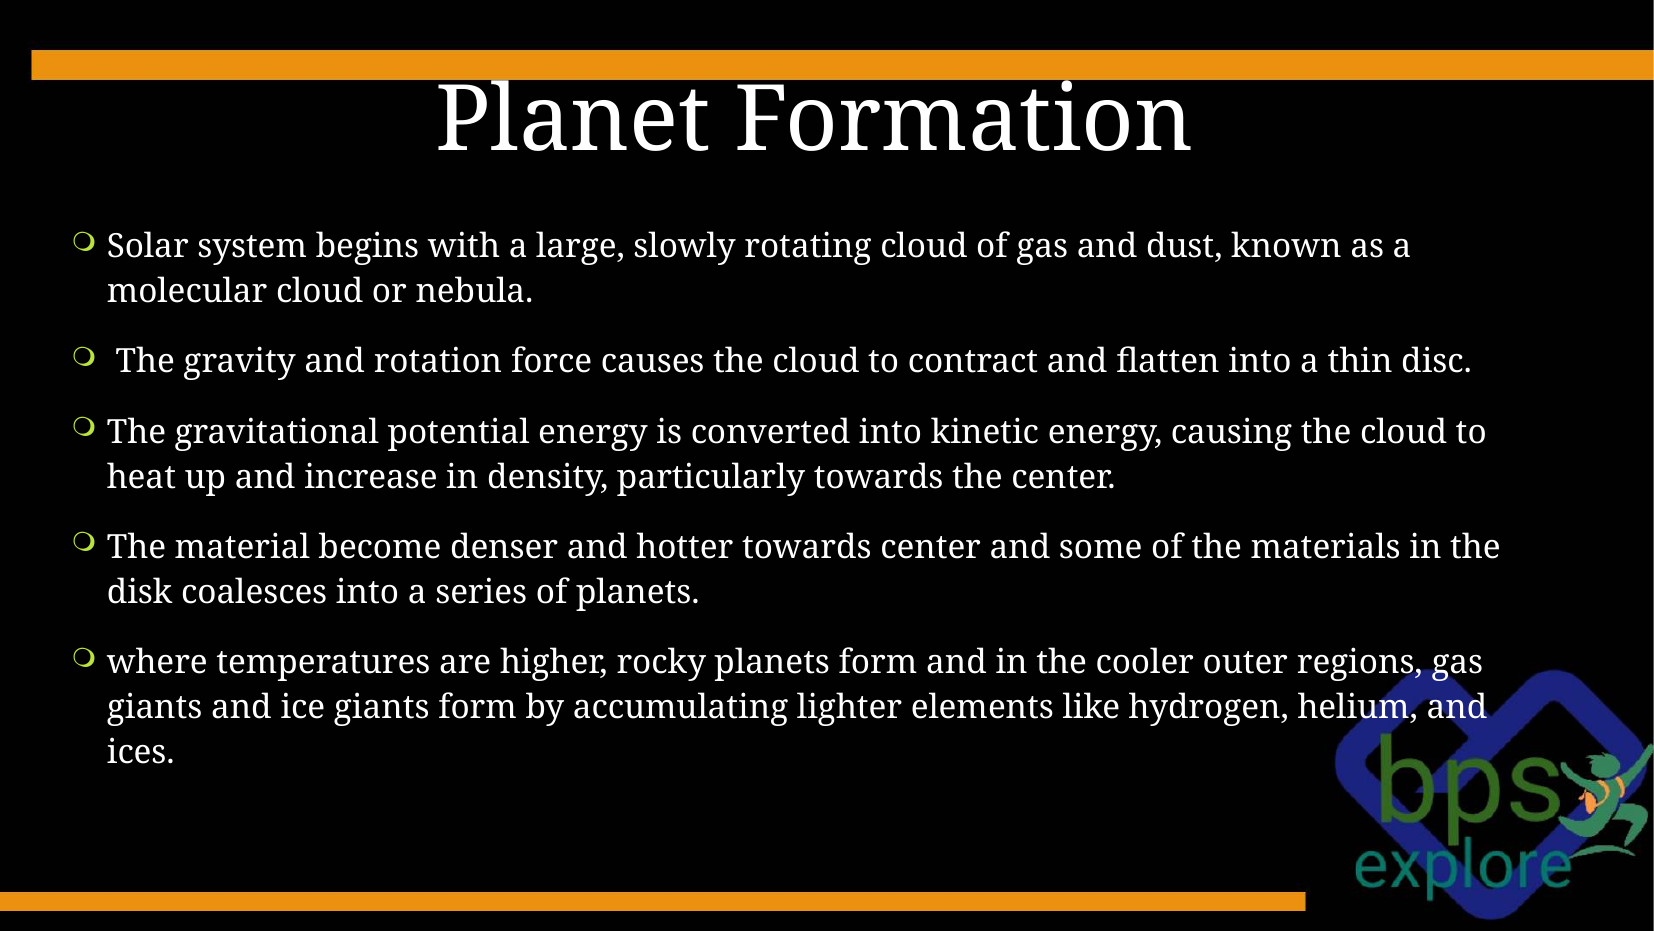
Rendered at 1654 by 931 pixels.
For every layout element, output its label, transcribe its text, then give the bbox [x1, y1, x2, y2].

picture [0, 0, 1654, 931]
text_box Solar system begins with a large, slowly rotating cloud of gas and dust, known as a molecular cloud or nebula. The gravity and rotation force causes the cloud to contract and flatten into a thin disc. The gravitational potential energy is converted into kinetic energy, causing the cloud to heat up and increase in density, particularly towards the center. The material become denser and hotter towards center and some of the materials in the disk coalesces into a series of planets. where temperatures are higher, rocky planets form and in the cooler outer regions, gas giants and ice giants form by accumulating lighter elements like hydrogen, helium, and ices. [56, 214, 1526, 831]
title Planet Formation [82, 37, 1571, 193]
